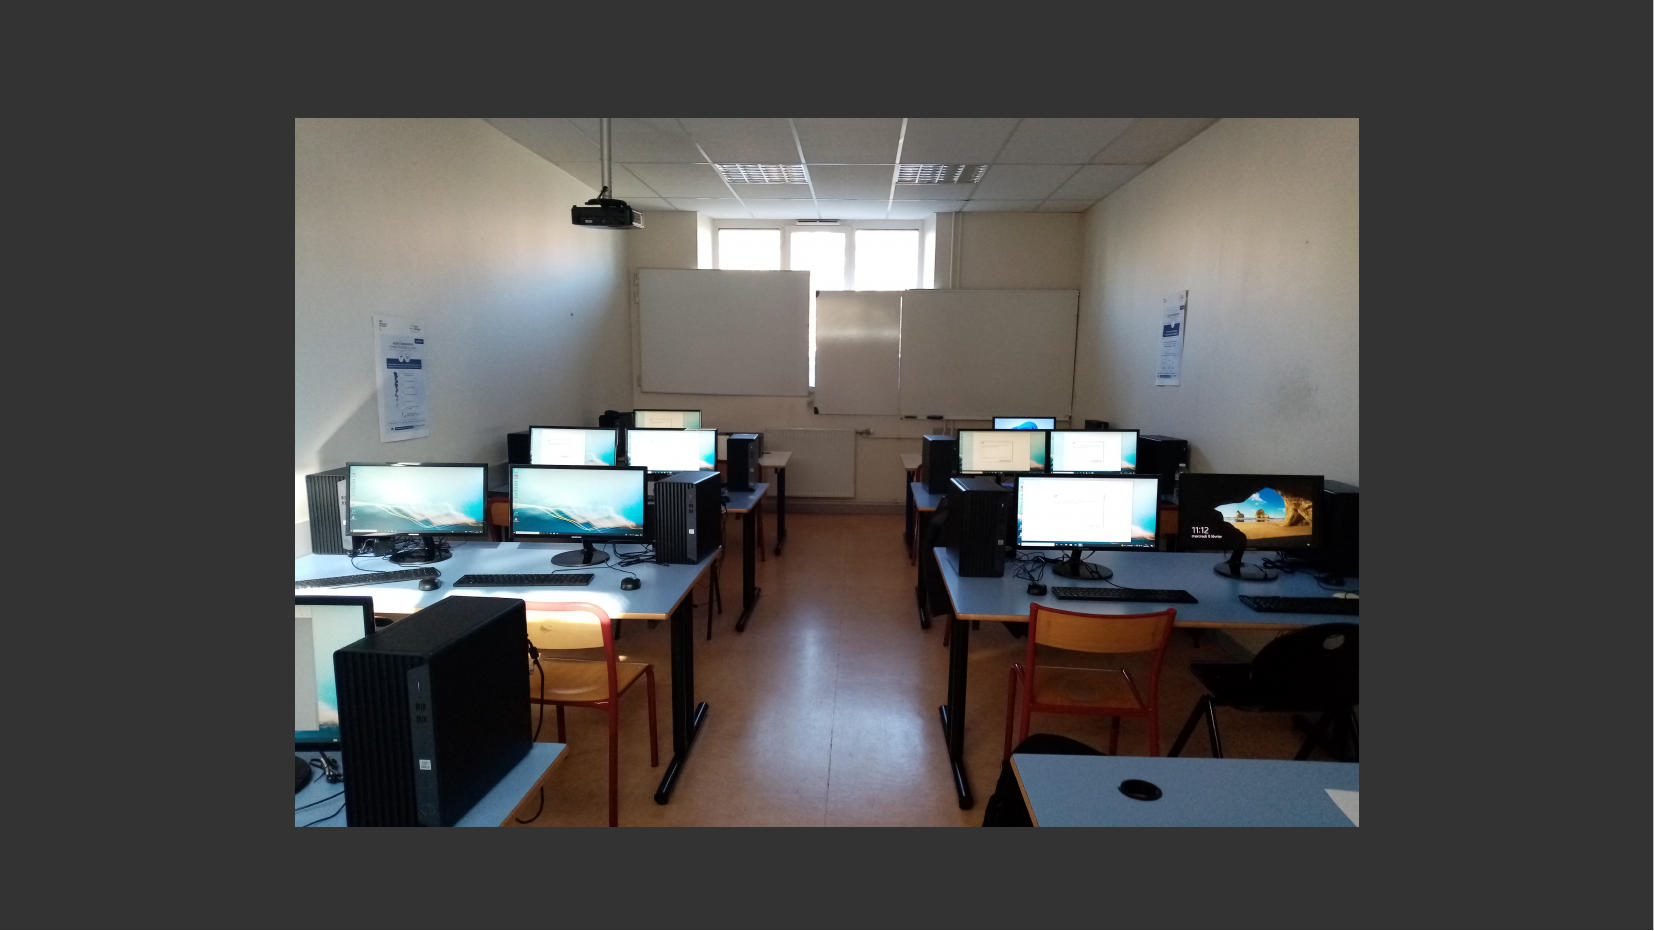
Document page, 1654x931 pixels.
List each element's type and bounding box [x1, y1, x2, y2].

picture [295, 118, 1359, 827]
